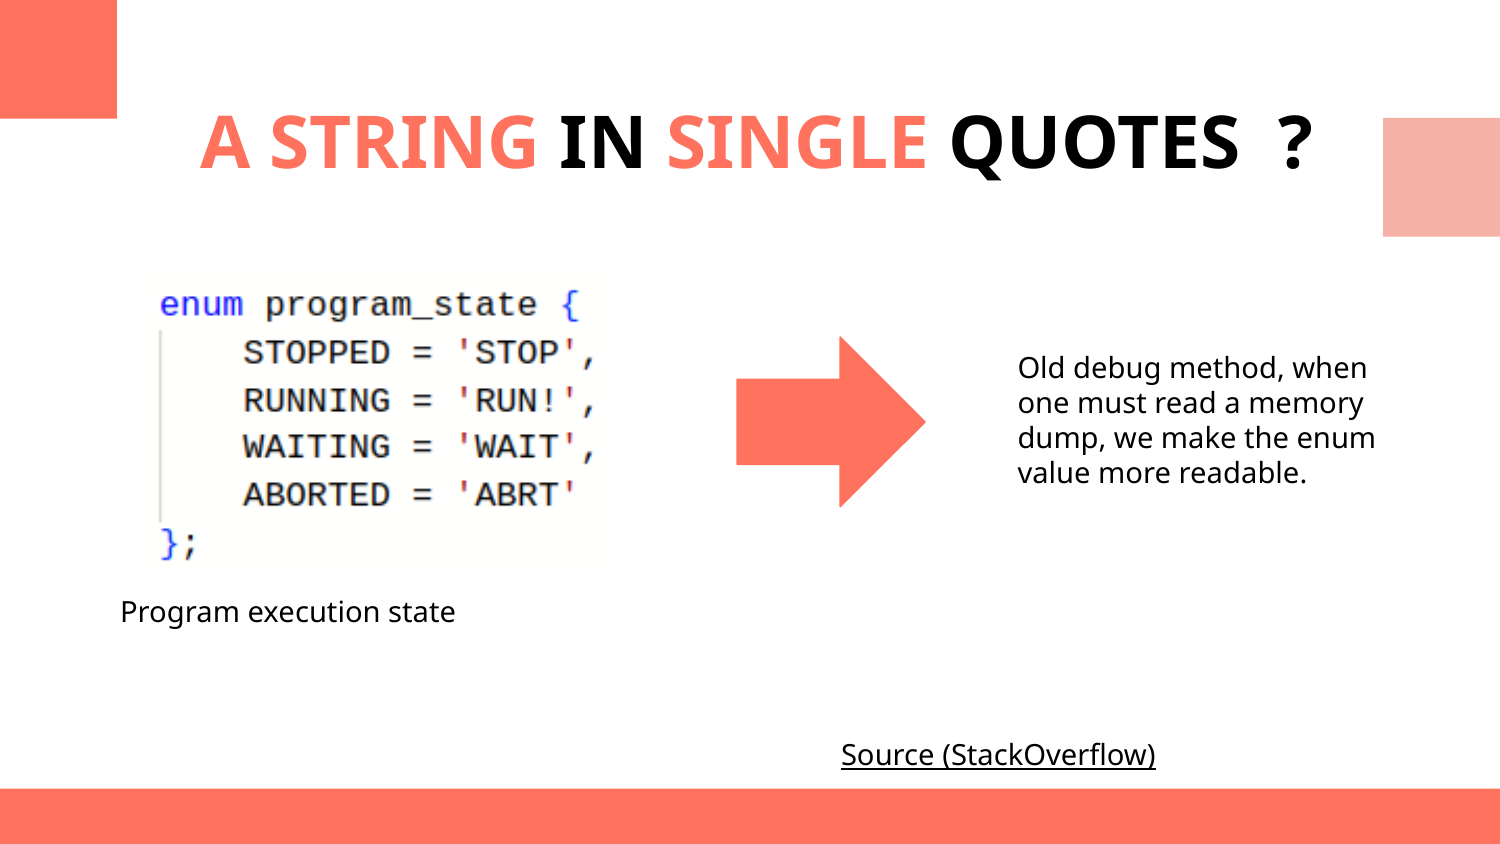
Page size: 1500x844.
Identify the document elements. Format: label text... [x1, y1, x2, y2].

title A STRING IN SINGLE QUOTES ? [105, 102, 1410, 177]
picture [145, 272, 615, 571]
text_box Program execution state [105, 578, 672, 652]
text_box Old debug method, when one must read a memory dump, we make the enum value more readable. [1002, 334, 1443, 510]
text_box [737, 337, 926, 507]
text_box Source (StackOverflow) [826, 721, 1200, 784]
